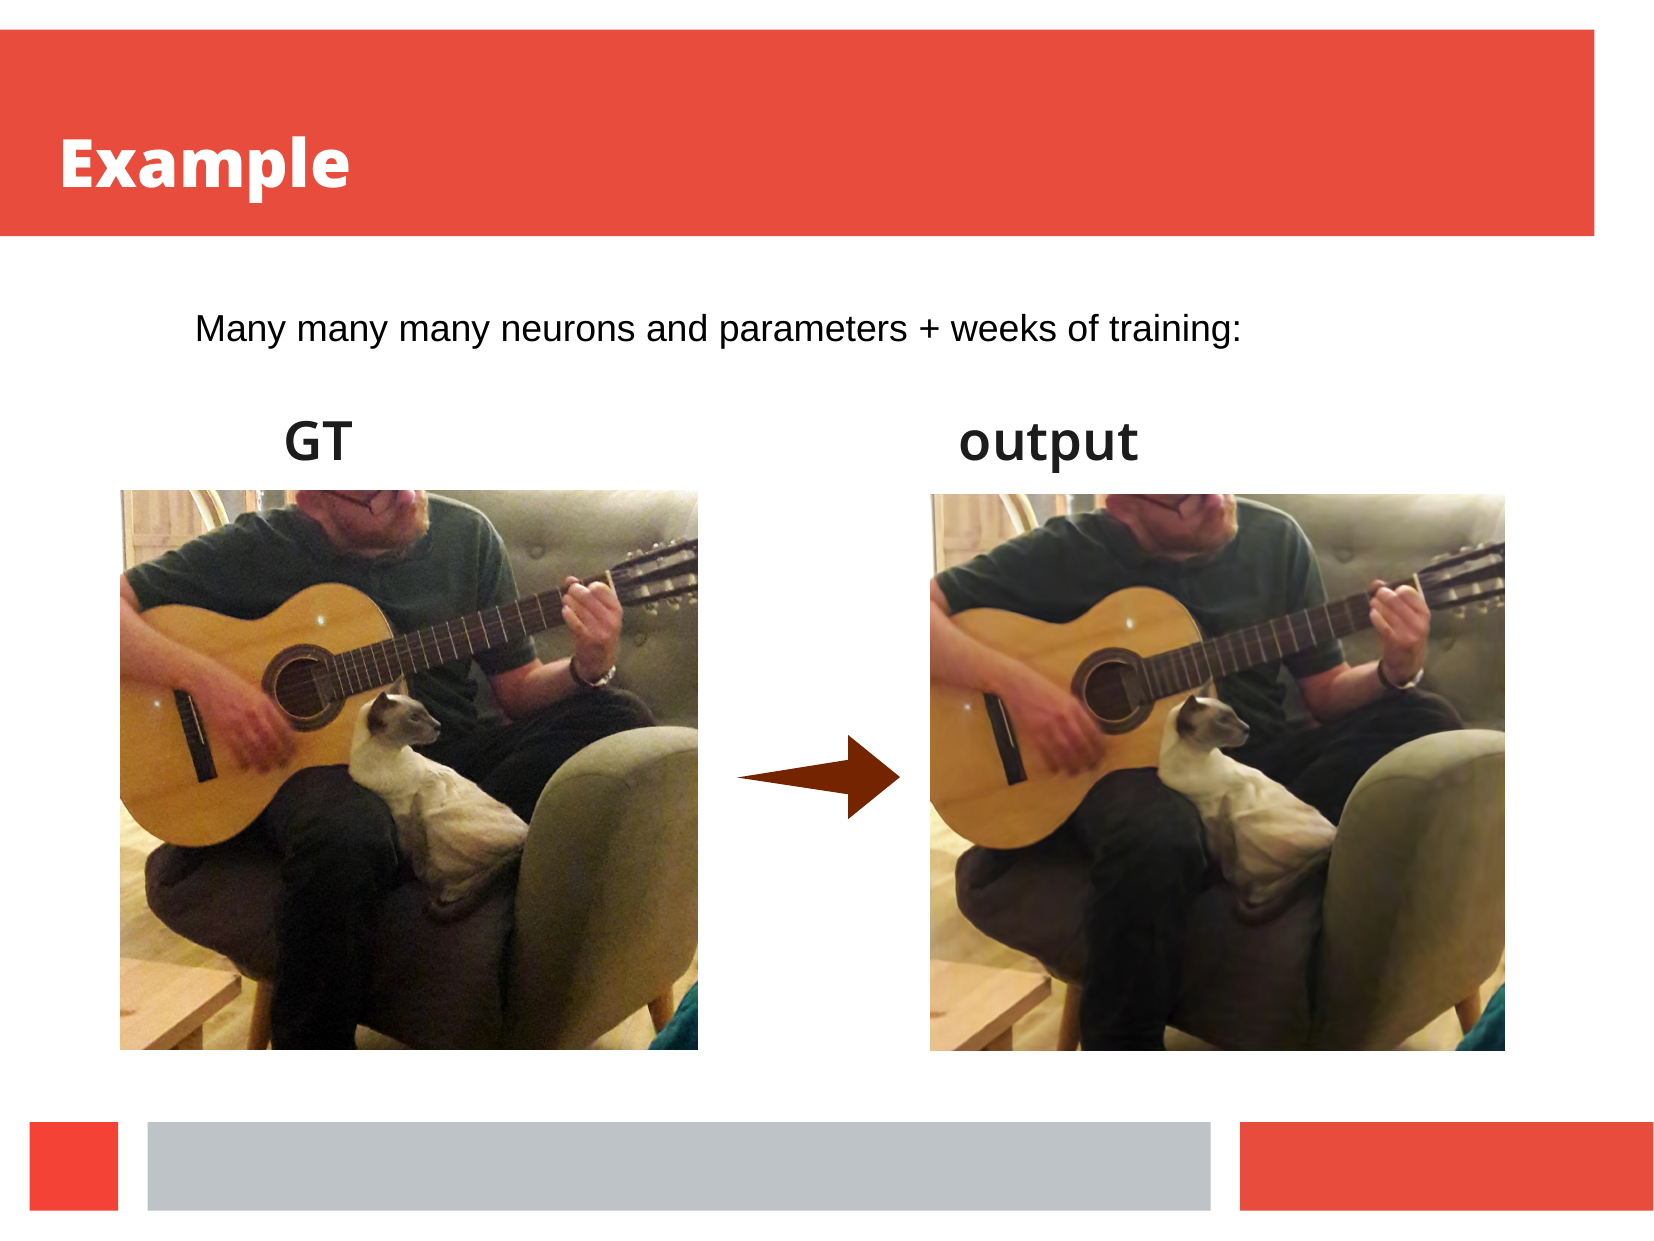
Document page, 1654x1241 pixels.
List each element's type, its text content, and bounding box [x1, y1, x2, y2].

picture [120, 490, 698, 1051]
title Example [59, 59, 1595, 207]
picture [930, 494, 1505, 1051]
picture [737, 735, 901, 820]
list GT output [59, 402, 1565, 1171]
text_box Many many many neurons and parameters + weeks of training: [180, 300, 1636, 357]
